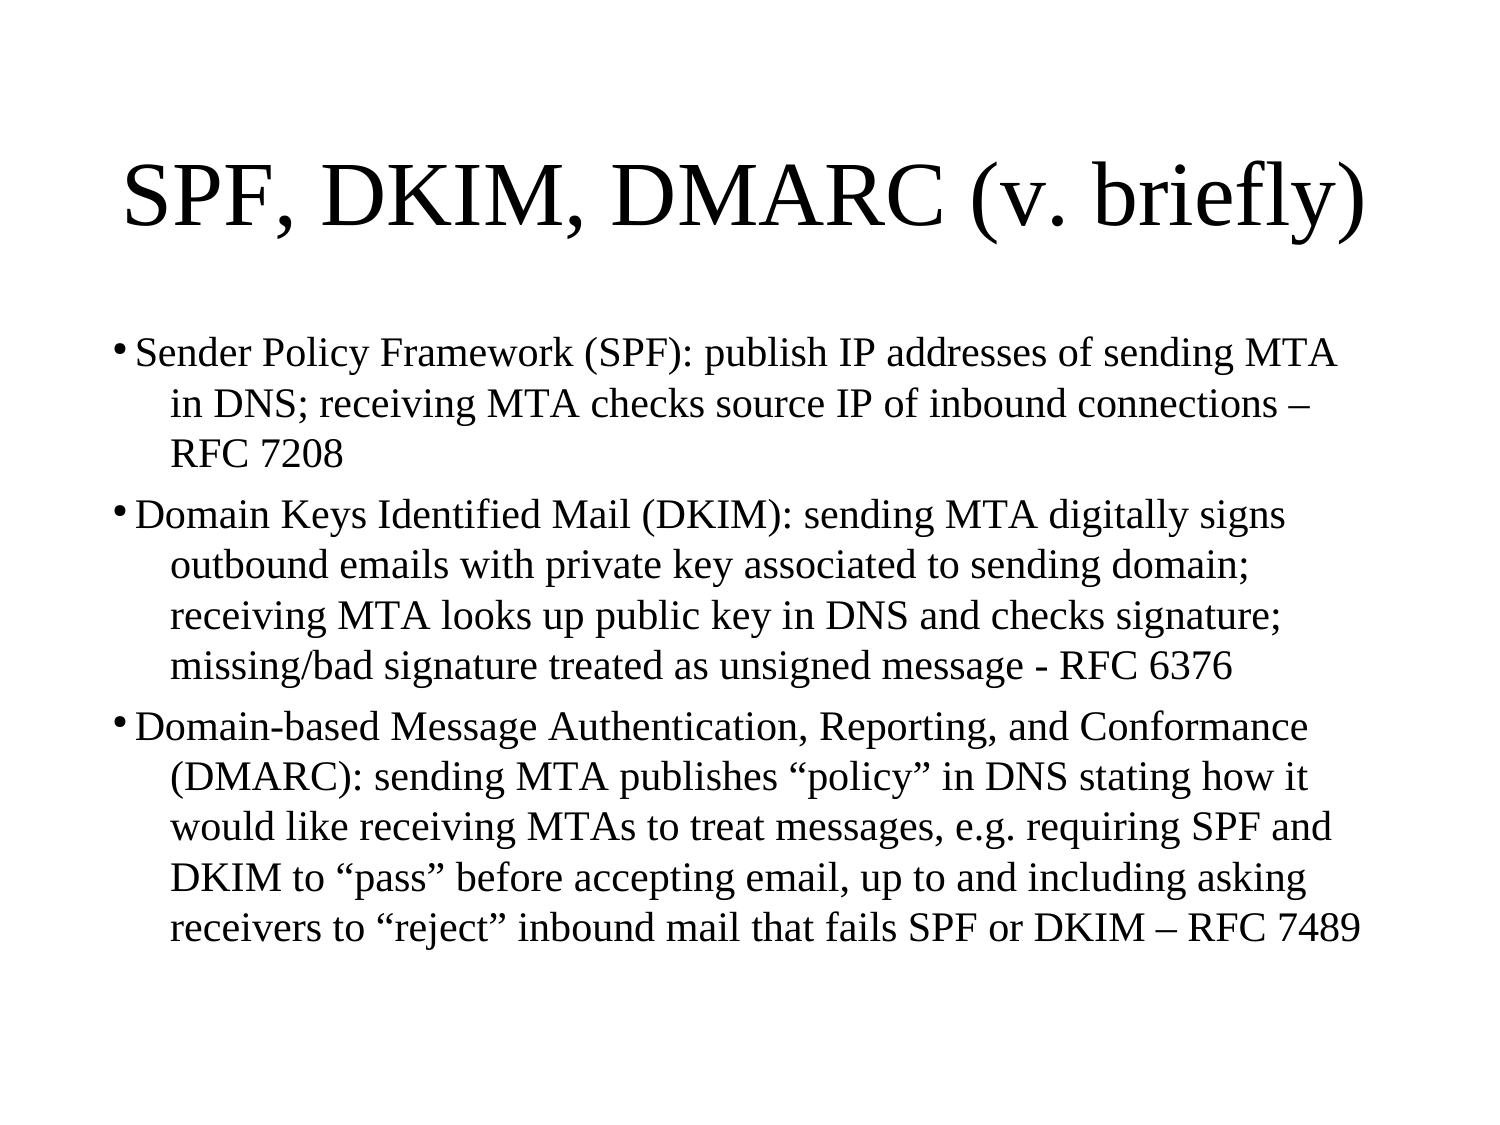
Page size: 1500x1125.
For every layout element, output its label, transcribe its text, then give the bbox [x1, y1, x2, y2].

title SPF, DKIM, DMARC (v. briefly) [112, 99, 1379, 279]
list Sender Policy Framework (SPF): publish IP addresses of sending MTA in DNS; receiving MTA checks source IP of inbound connections – RFC 7208 Domain Keys Identified Mail (DKIM): sending MTA digitally signs outbound emails with private key associated to sending domain; receiving MTA looks up public key in DNS and checks signature; missing/bad signature treated as unsigned message - RFC 6376 Domain-based Message Authentication, Reporting, and Conformance (DMARC): sending MTA publishes “policy” in DNS stating how it would like receiving MTAs to treat messages, e.g. requiring SPF and DKIM to “pass” before accepting email, up to and including asking receivers to “reject” inbound mail that fails SPF or DKIM – RFC 7489 [112, 324, 1379, 991]
